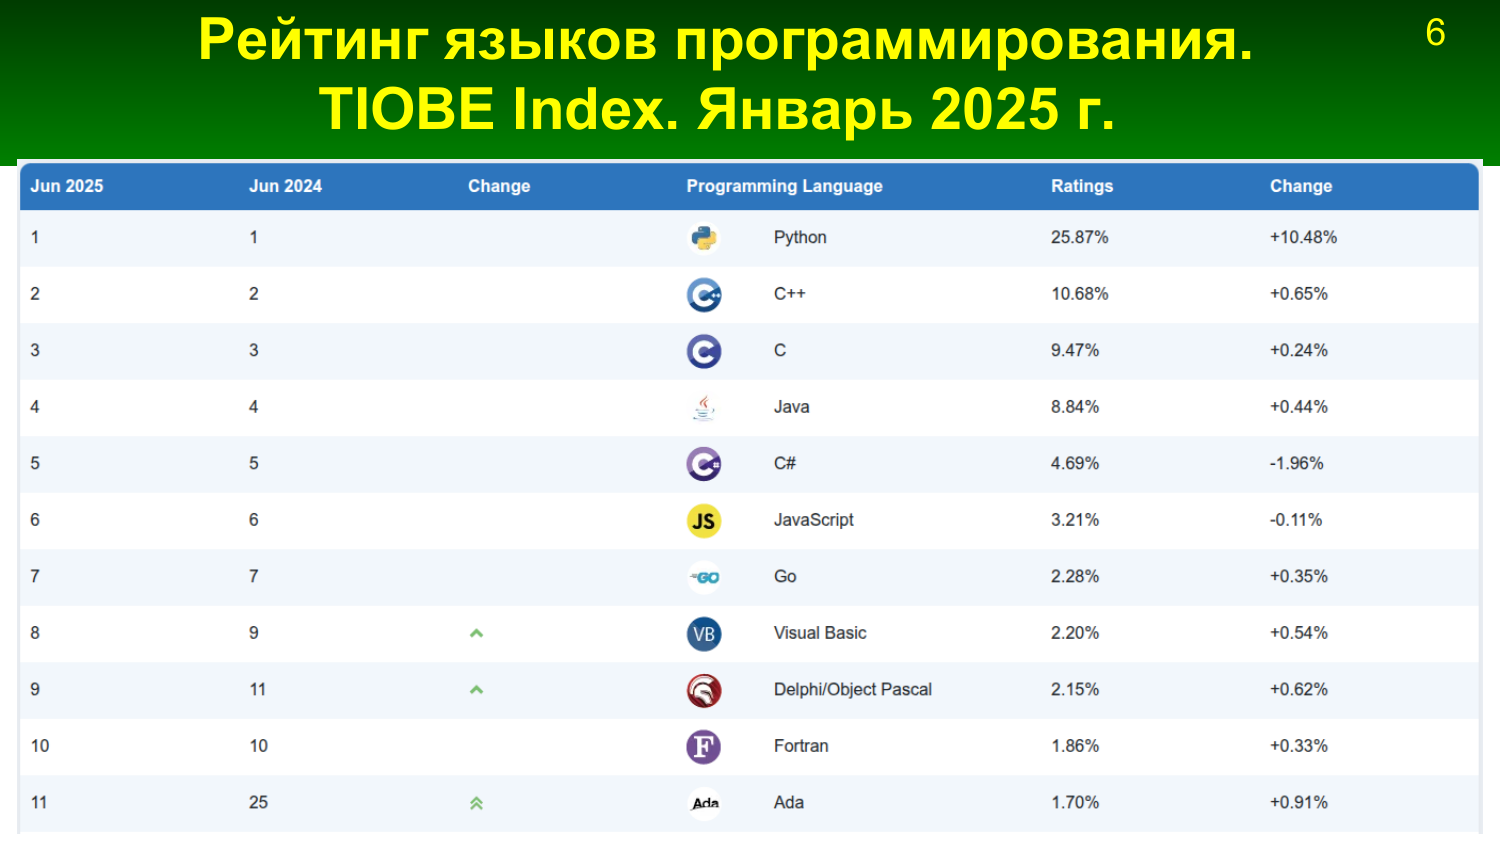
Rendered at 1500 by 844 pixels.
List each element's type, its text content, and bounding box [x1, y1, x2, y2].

title Рейтинг языков программирования. TIOBE Index. Январь 2025 г. [35, 0, 1418, 149]
picture [17, 159, 1483, 834]
